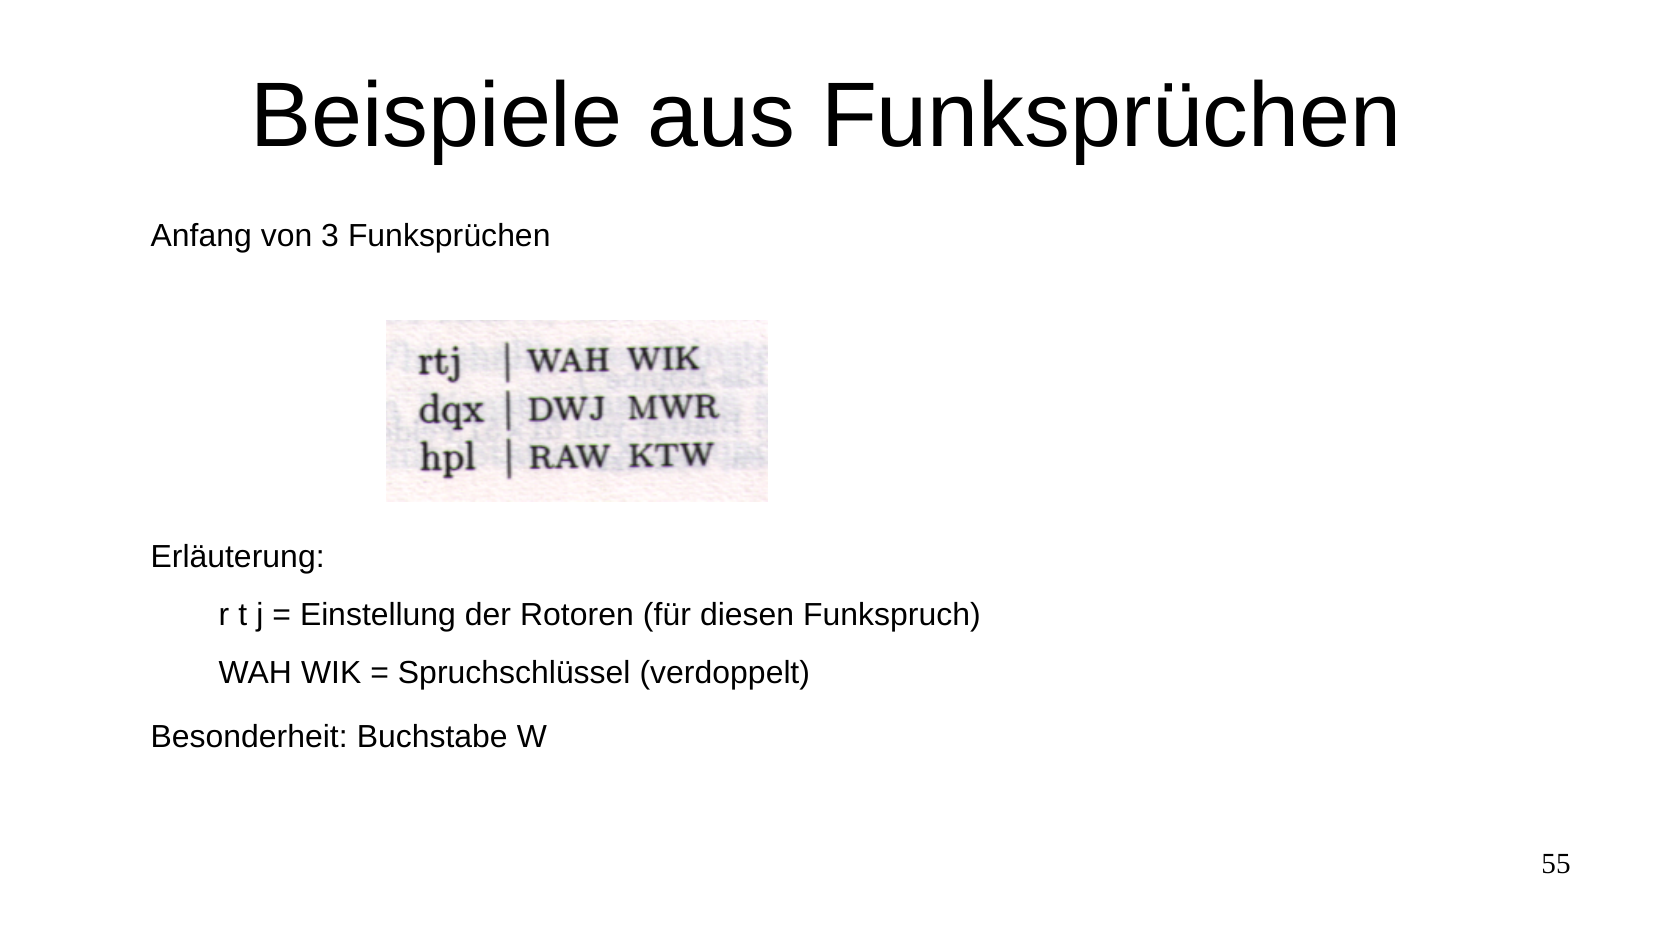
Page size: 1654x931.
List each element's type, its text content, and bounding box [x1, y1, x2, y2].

list Anfang von 3 Funksprüchen Erläuterung: r t j = Einstellung der Rotoren (für diesen Funkspruch) WAH WIK = Spruchschlüssel (verdoppelt) Besonderheit: Buchstabe W [82, 217, 1571, 758]
picture [386, 320, 768, 502]
title Beispiele aus Funksprüchen [82, 37, 1571, 193]
